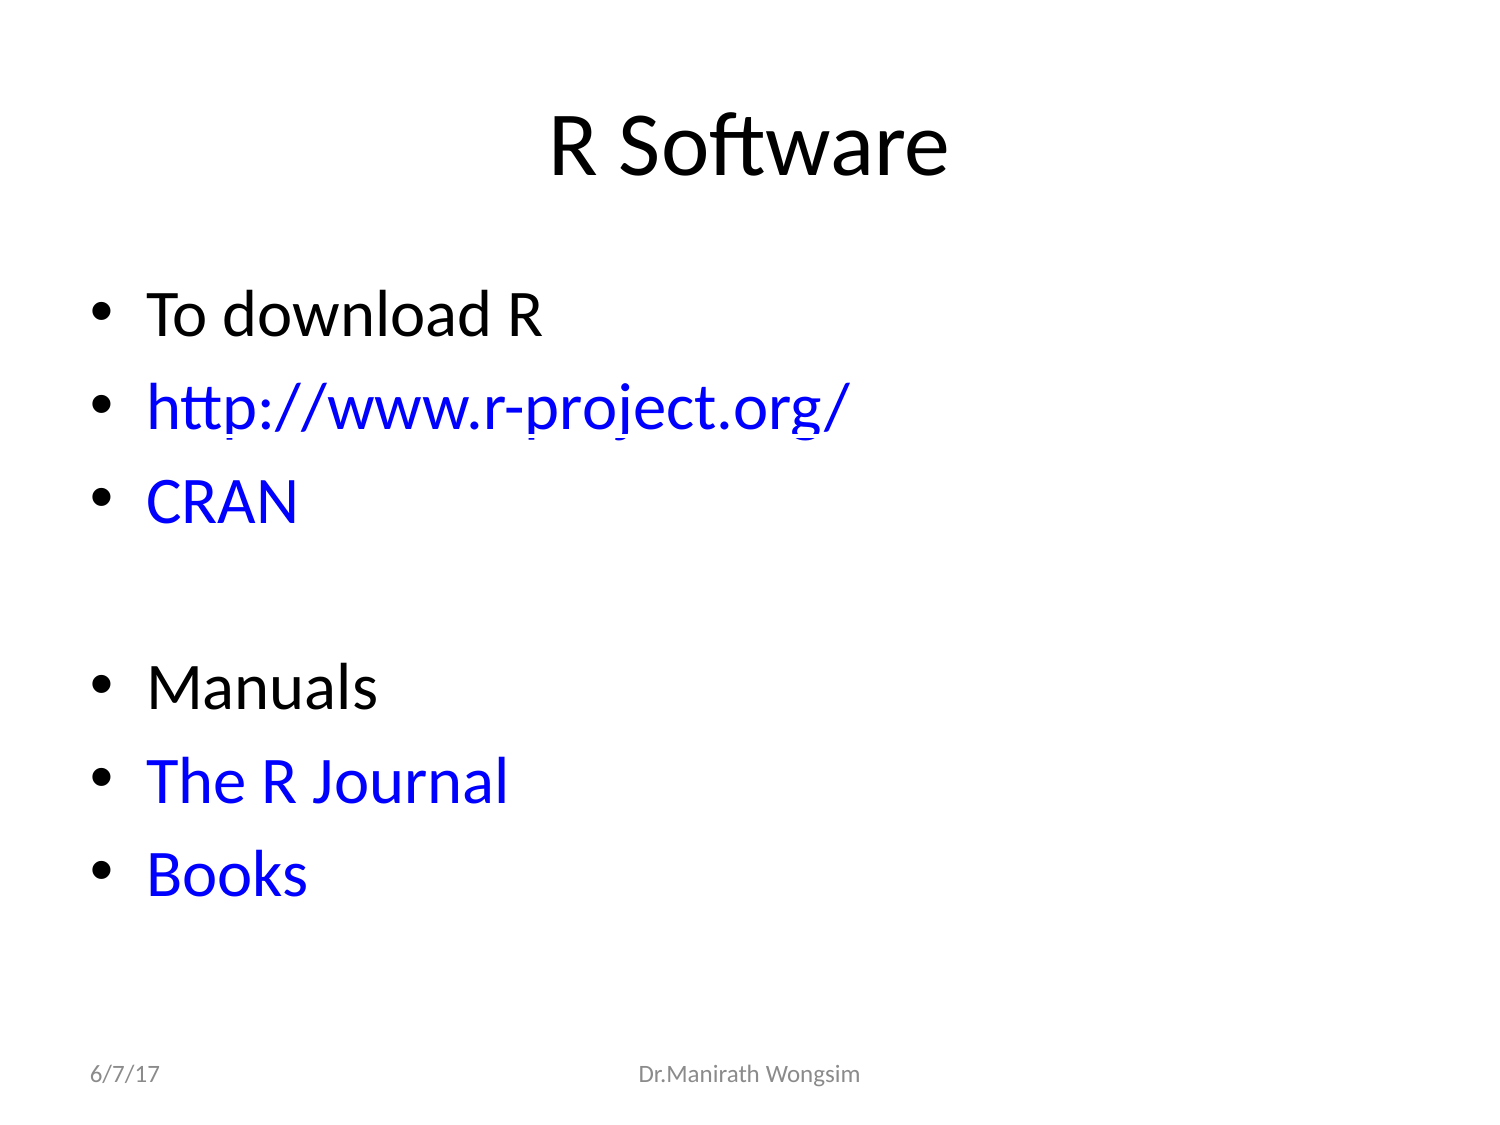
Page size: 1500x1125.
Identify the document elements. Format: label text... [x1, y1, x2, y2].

text_box R Software [75, 45, 1425, 233]
text_box To download R http://www.r-project.org/ CRAN Manuals The R Journal Books [75, 262, 1425, 1005]
text_box Dr.Manirath Wongsim [512, 1042, 988, 1103]
text_box 6/7/17 [74, 1042, 425, 1103]
